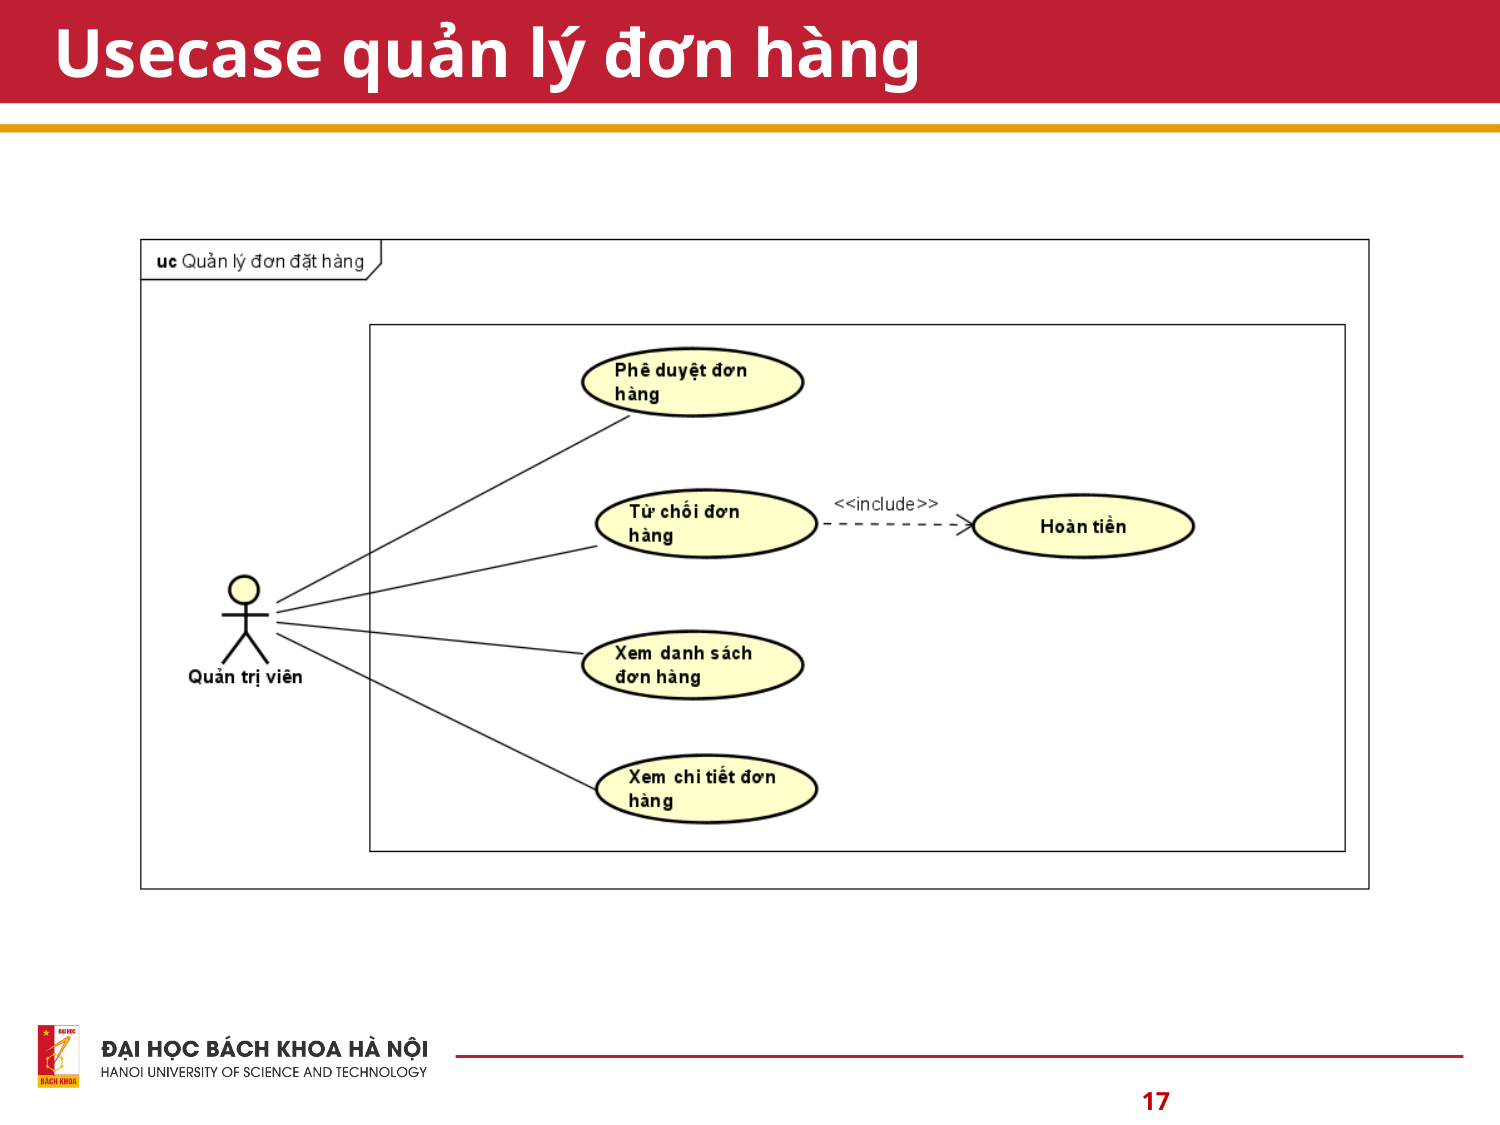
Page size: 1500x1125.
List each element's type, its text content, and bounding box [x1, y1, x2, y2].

title Usecase quản lý đơn hàng [38, 12, 1462, 87]
picture [124, 224, 1376, 901]
text_box [1126, 1078, 1465, 1125]
